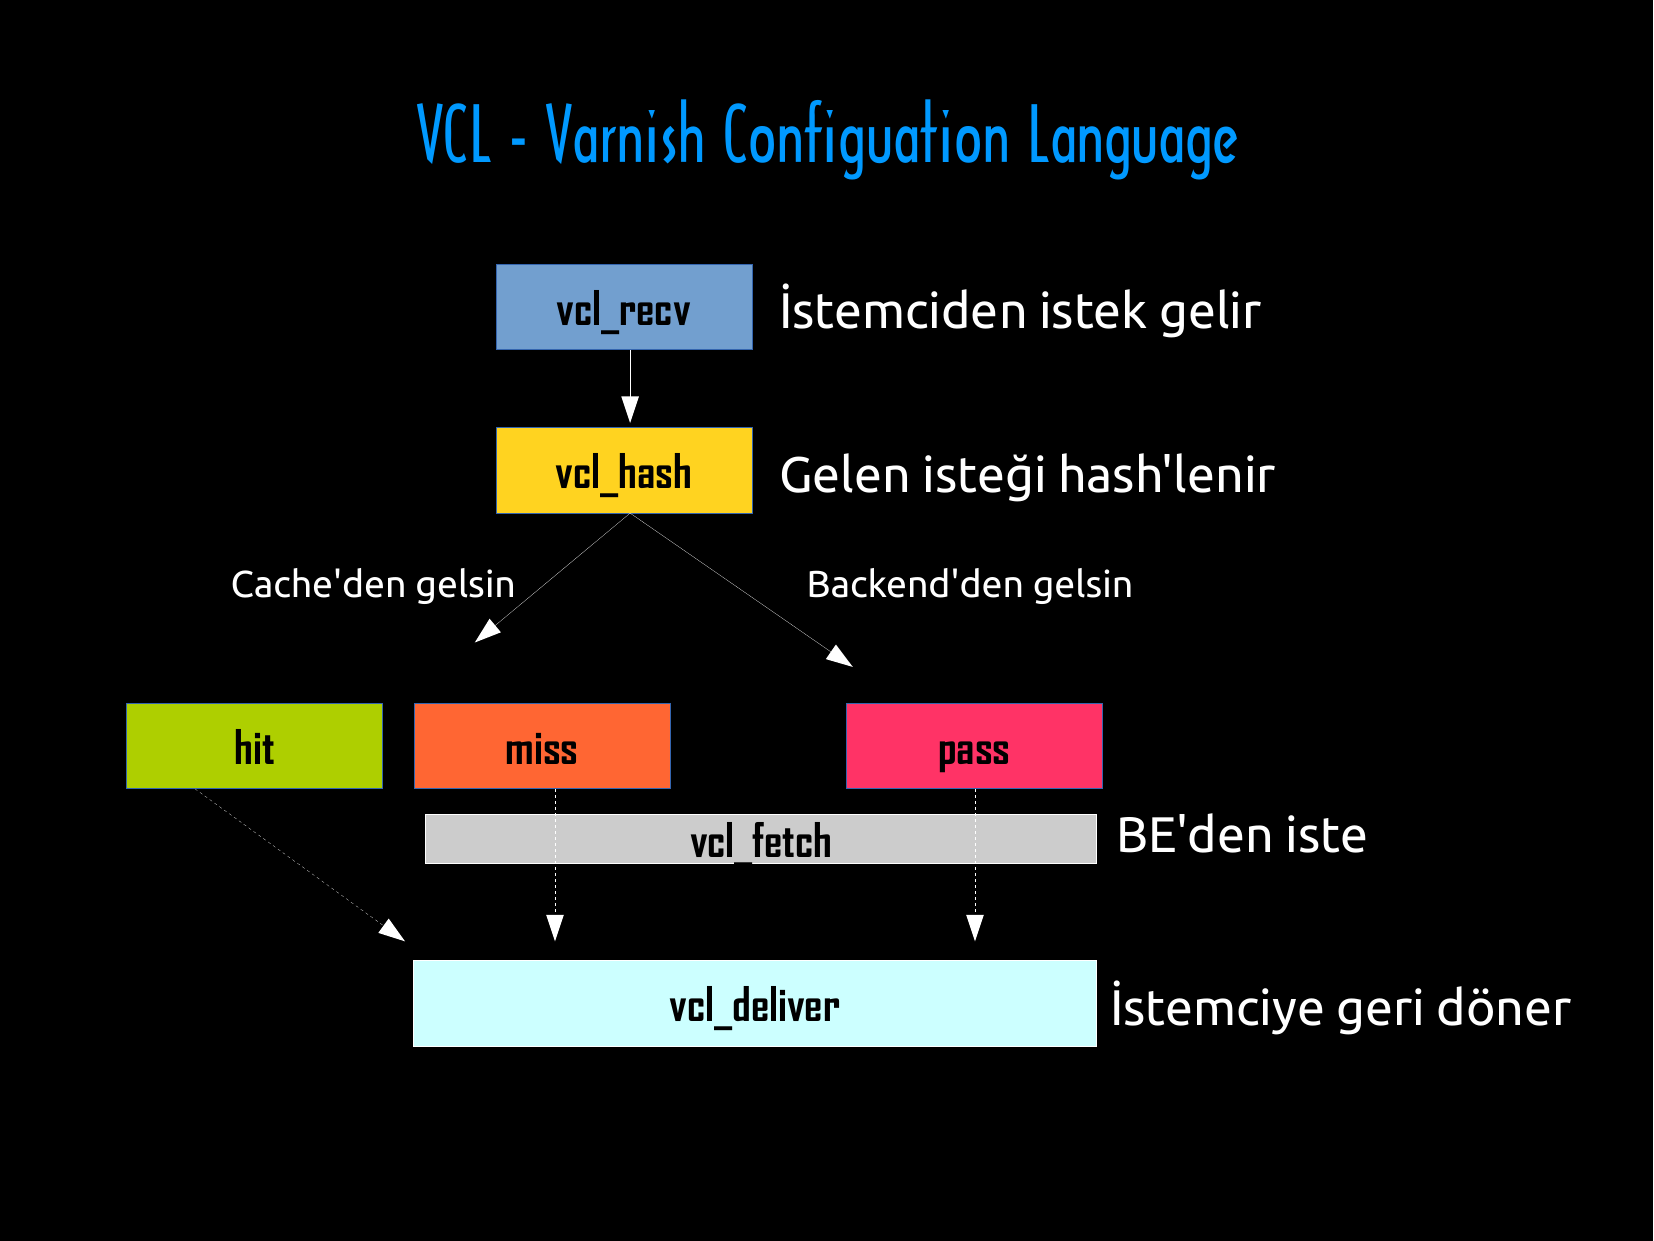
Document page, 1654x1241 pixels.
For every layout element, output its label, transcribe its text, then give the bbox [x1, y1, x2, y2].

text_box vcl_fetch [425, 814, 1097, 864]
text_box miss [414, 703, 671, 789]
text_box vcl_hash [496, 427, 753, 514]
text_box hit [126, 703, 383, 789]
text_box Backend'den gelsin [791, 555, 1149, 613]
text_box İstemciden istek gelir [764, 274, 1278, 347]
text_box pass [846, 703, 1103, 789]
text_box VCL - Varnish Configuation Language [401, 91, 1257, 188]
text_box BE'den iste [1101, 798, 1629, 870]
text_box Gelen isteği hash'lenir [764, 438, 1292, 510]
text_box İstemciye geri döner [1095, 971, 1608, 1043]
text_box vcl_recv [496, 264, 753, 350]
text_box vcl_deliver [413, 960, 1097, 1047]
text_box Cache'den gelsin [215, 555, 532, 613]
